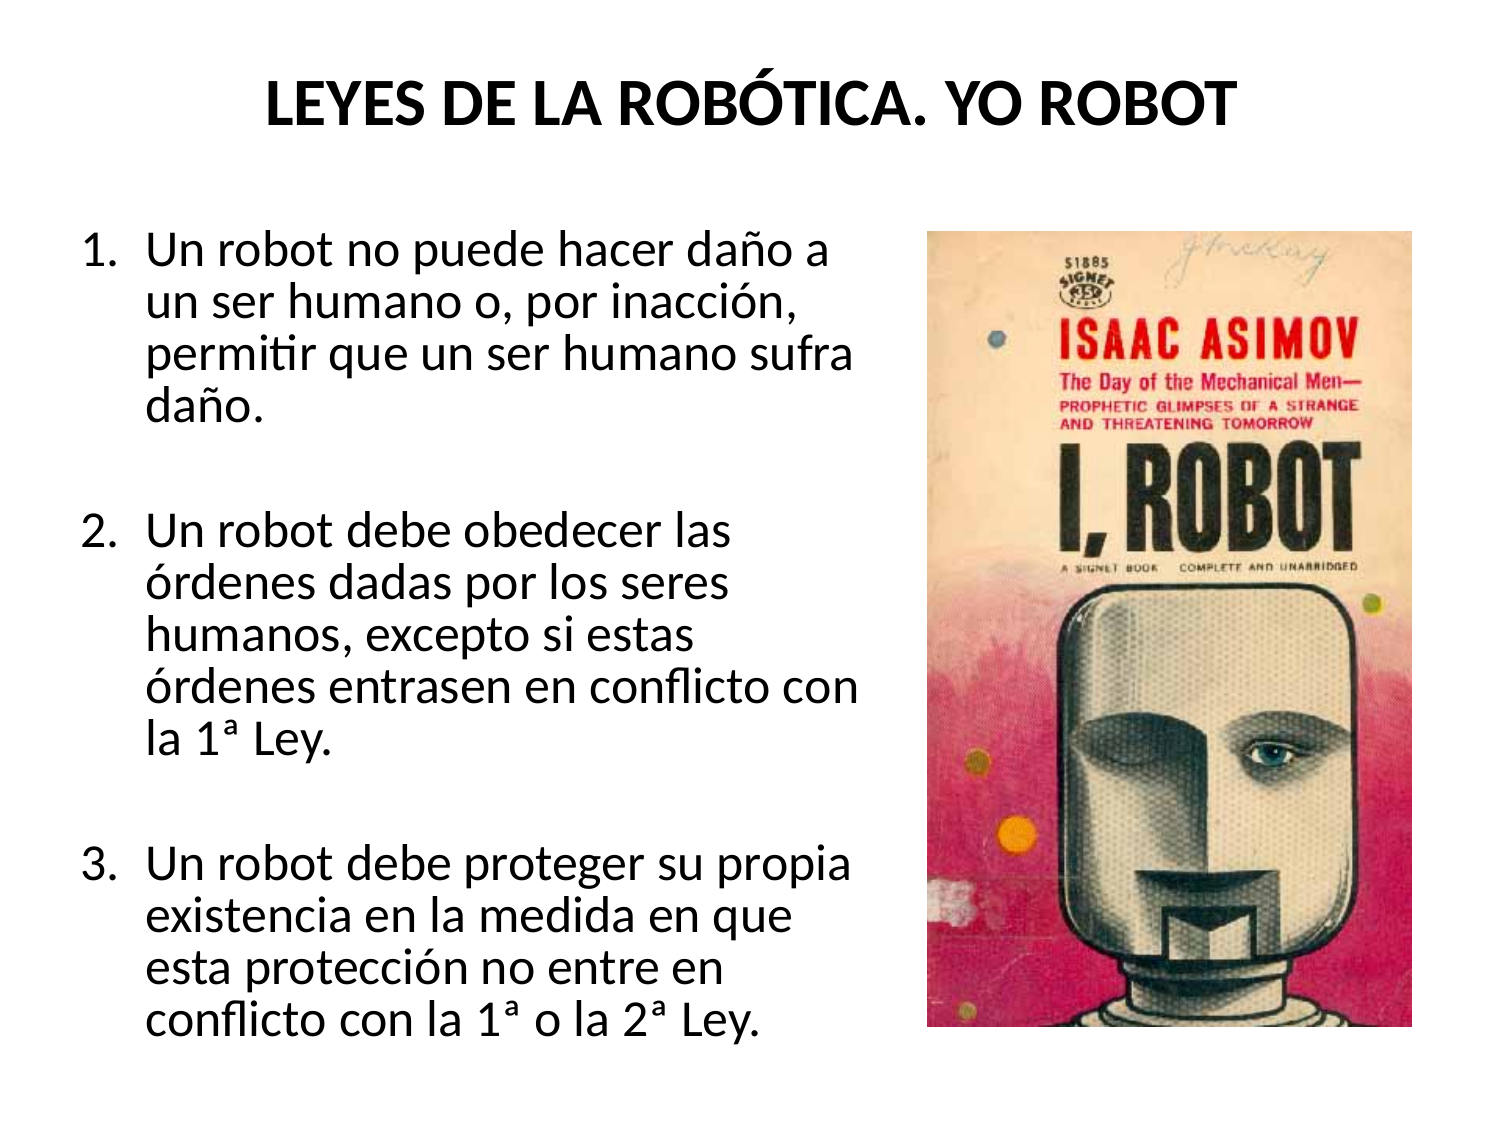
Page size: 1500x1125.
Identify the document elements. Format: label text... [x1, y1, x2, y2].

picture [927, 231, 1412, 1027]
list Un robot no puede hacer daño a un ser humano o, por inacción, permitir que un ser humano sufra daño. Un robot debe obedecer las órdenes dadas por los seres humanos, excepto si estas órdenes entrasen en conflicto con la 1ª Ley. Un robot debe proteger su propia existencia en la medida en que esta protección no entre en conflicto con la 1ª o la 2ª Ley. [64, 219, 880, 1059]
title LEYES DE LA ROBÓTICA. YO ROBOT [76, 66, 1427, 218]
